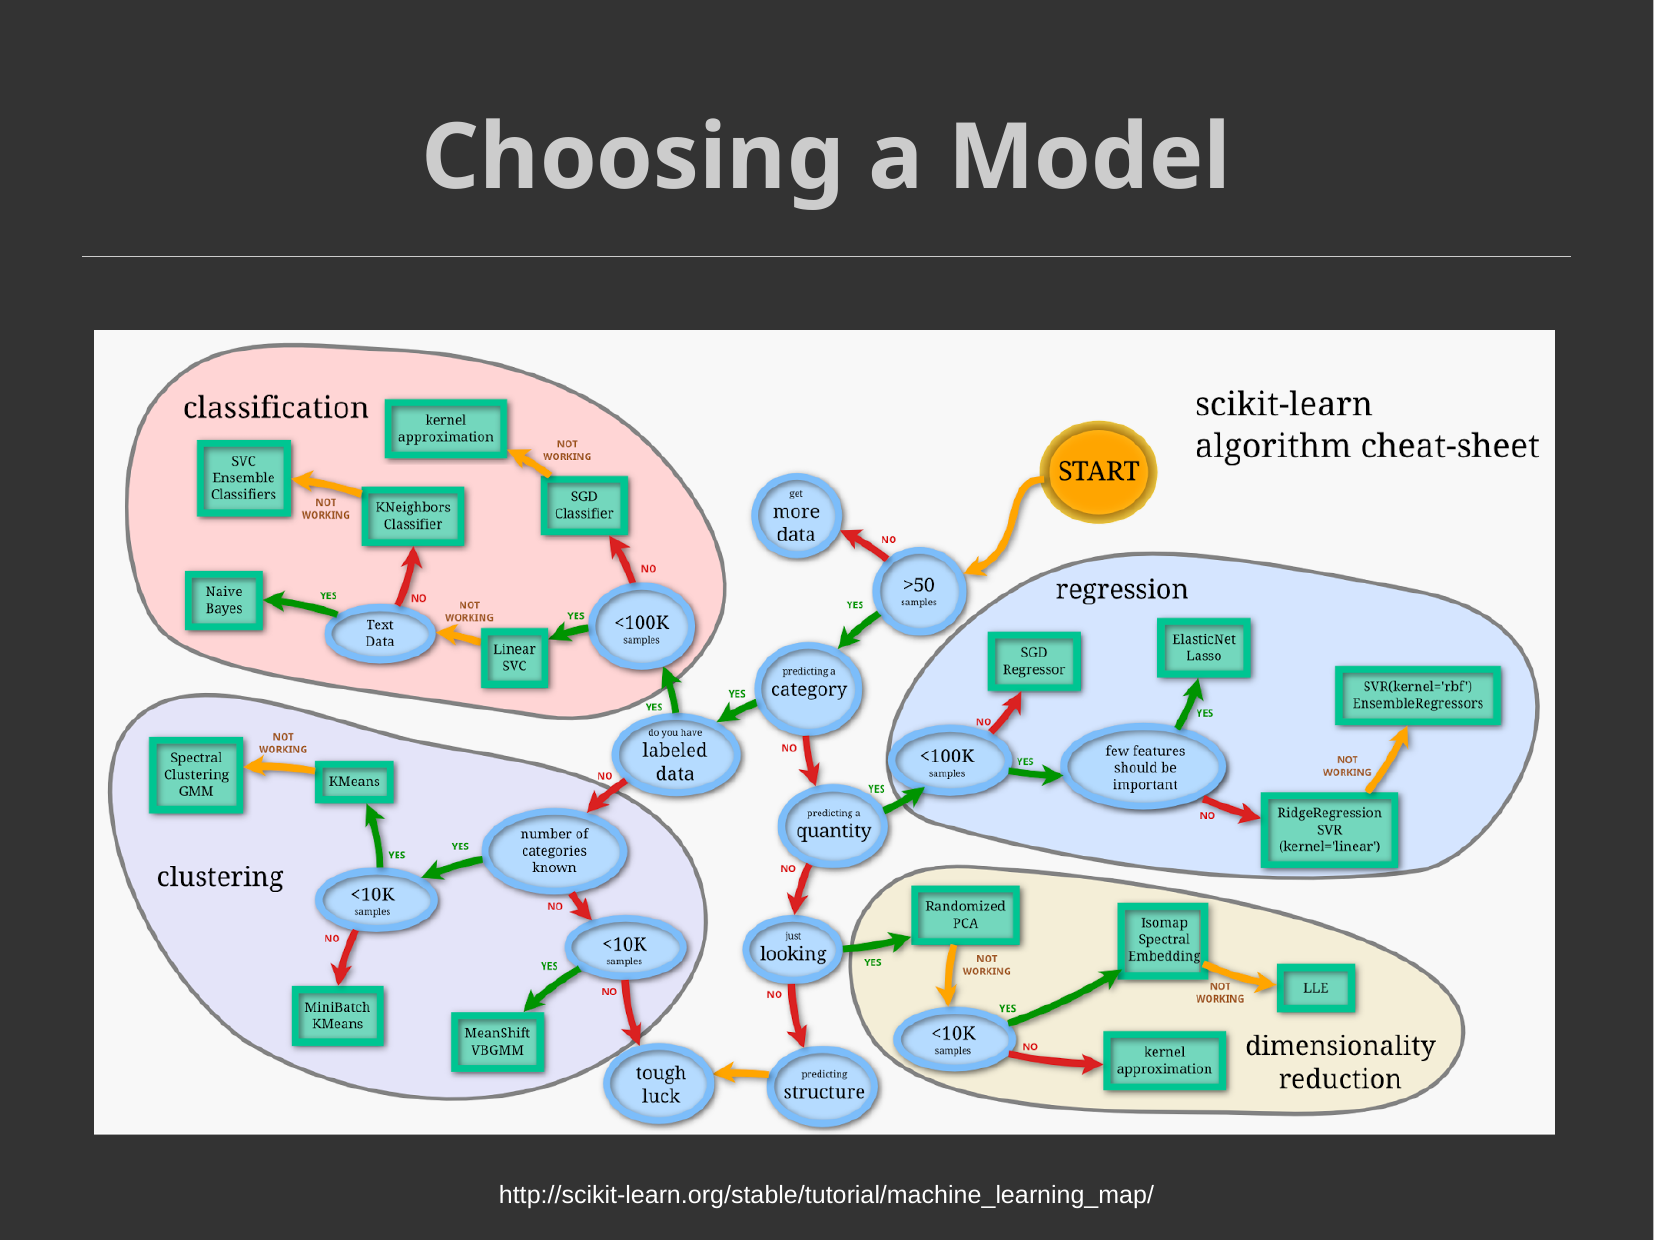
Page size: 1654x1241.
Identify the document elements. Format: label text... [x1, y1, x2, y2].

title Choosing a Model [82, 49, 1571, 257]
picture [94, 330, 1555, 1142]
text_box http://scikit-learn.org/stable/tutorial/machine_learning_map/ [484, 1173, 1171, 1217]
